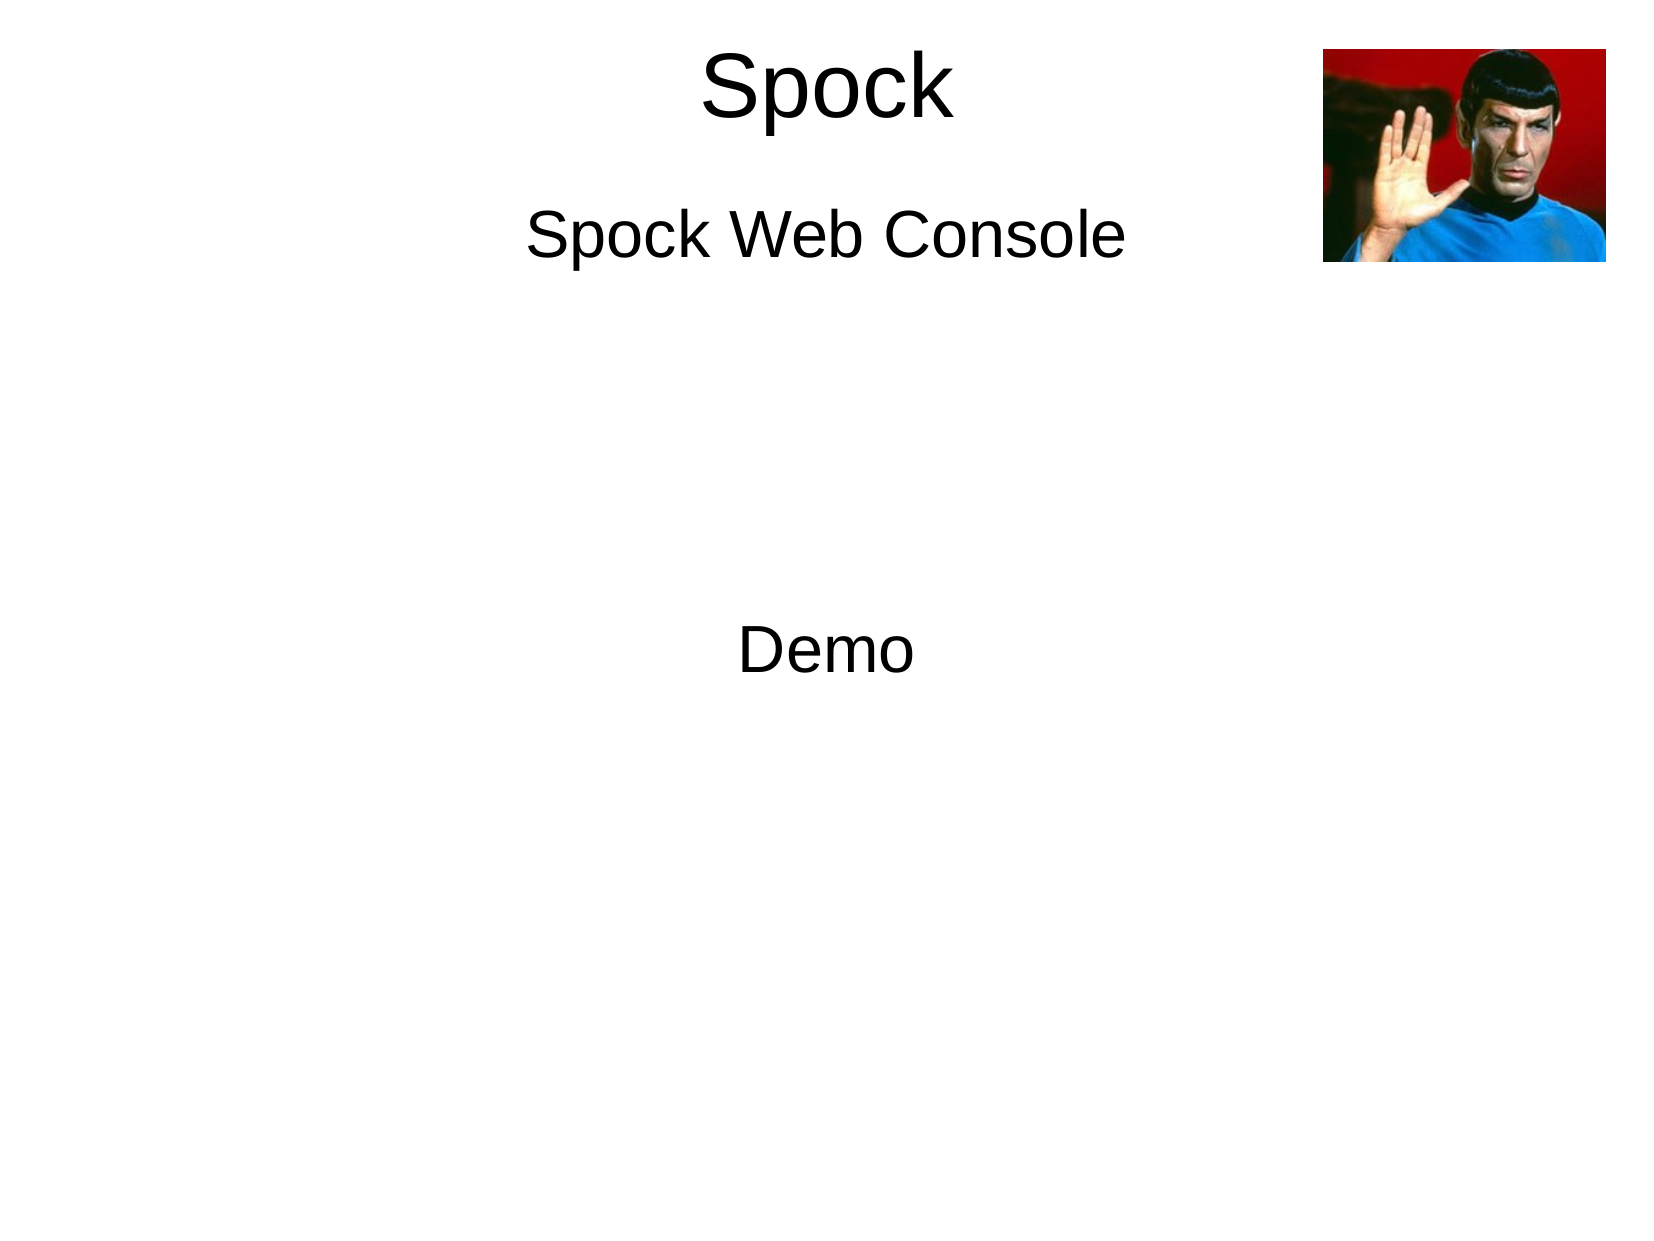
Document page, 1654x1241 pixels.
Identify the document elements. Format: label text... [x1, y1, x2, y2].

title Spock Spock Web Console [82, 34, 1571, 272]
subtitle Demo [82, 290, 1571, 1010]
picture [1323, 49, 1606, 262]
